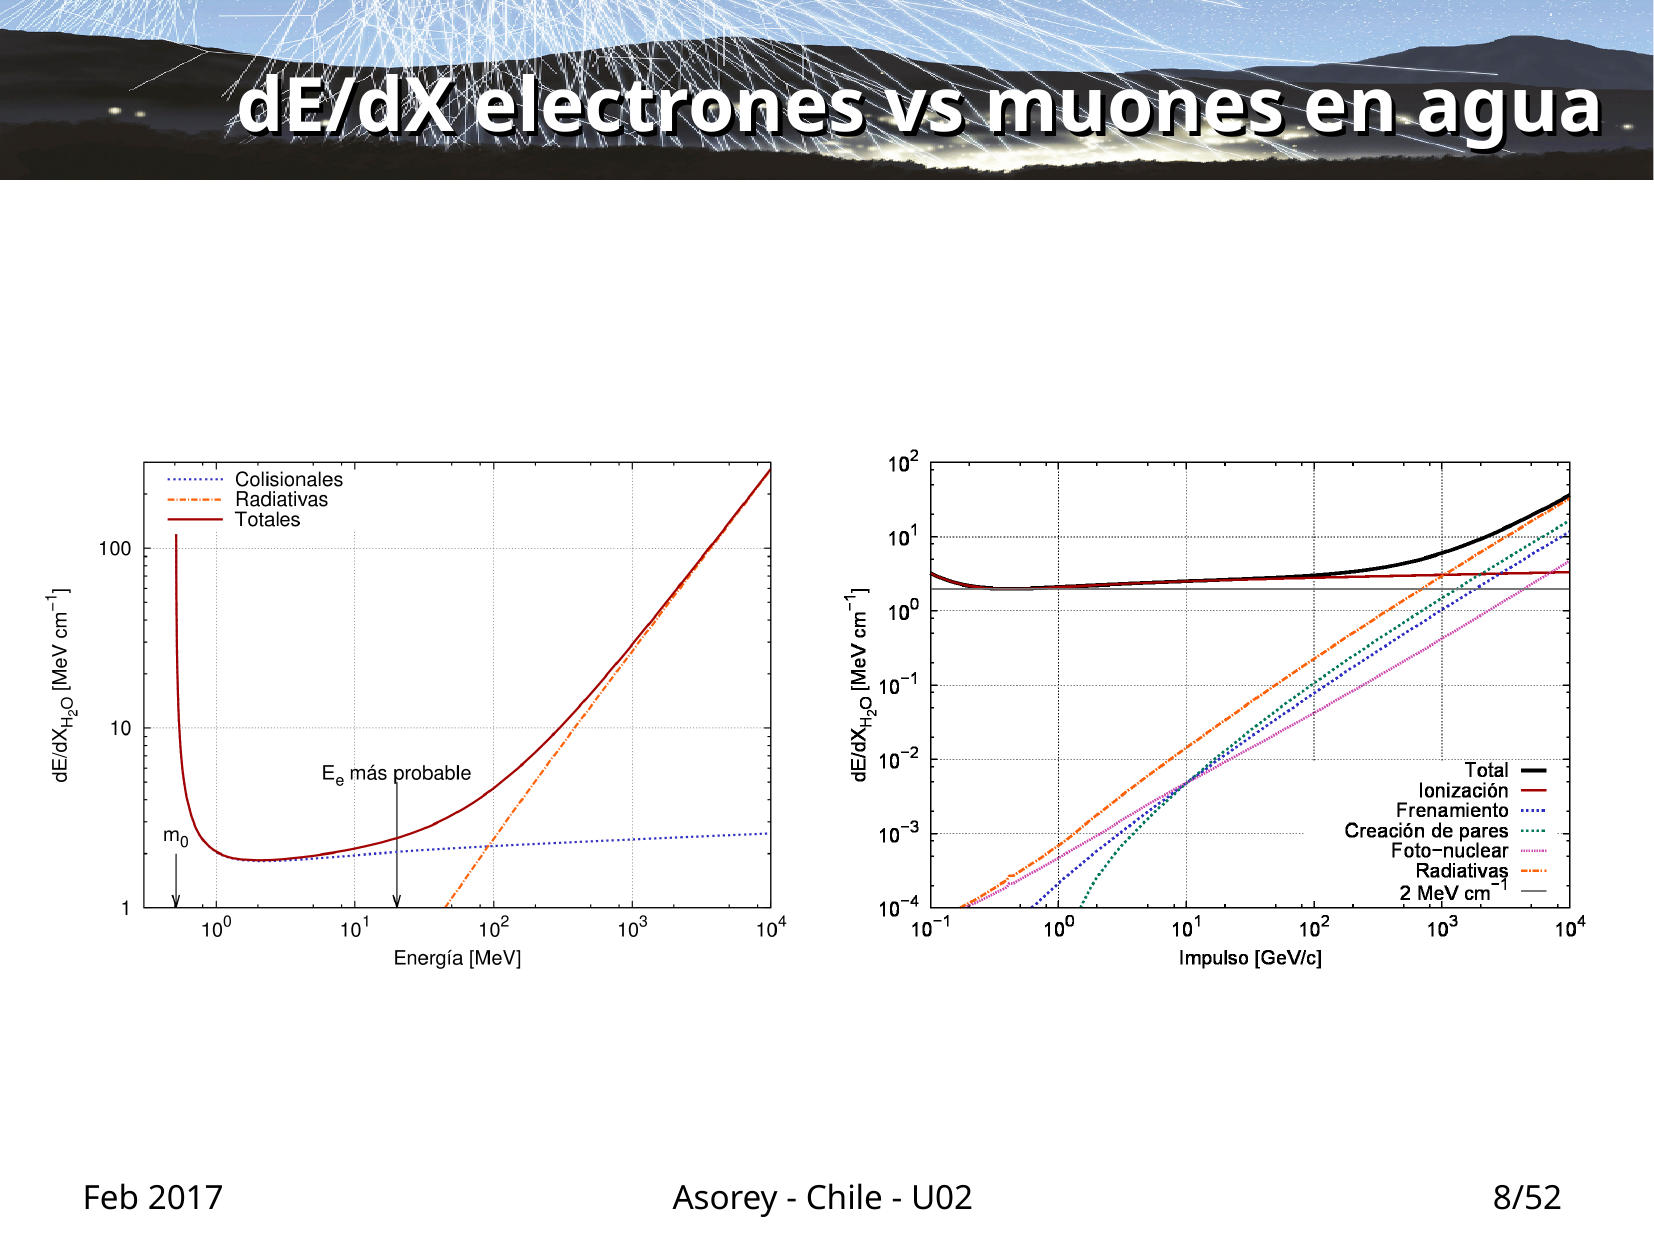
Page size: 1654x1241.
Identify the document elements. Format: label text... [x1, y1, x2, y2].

picture [45, 438, 807, 972]
title dE/dX electrones vs muones en agua [45, 15, 1606, 191]
picture [844, 438, 1606, 972]
picture [0, 0, 1654, 180]
